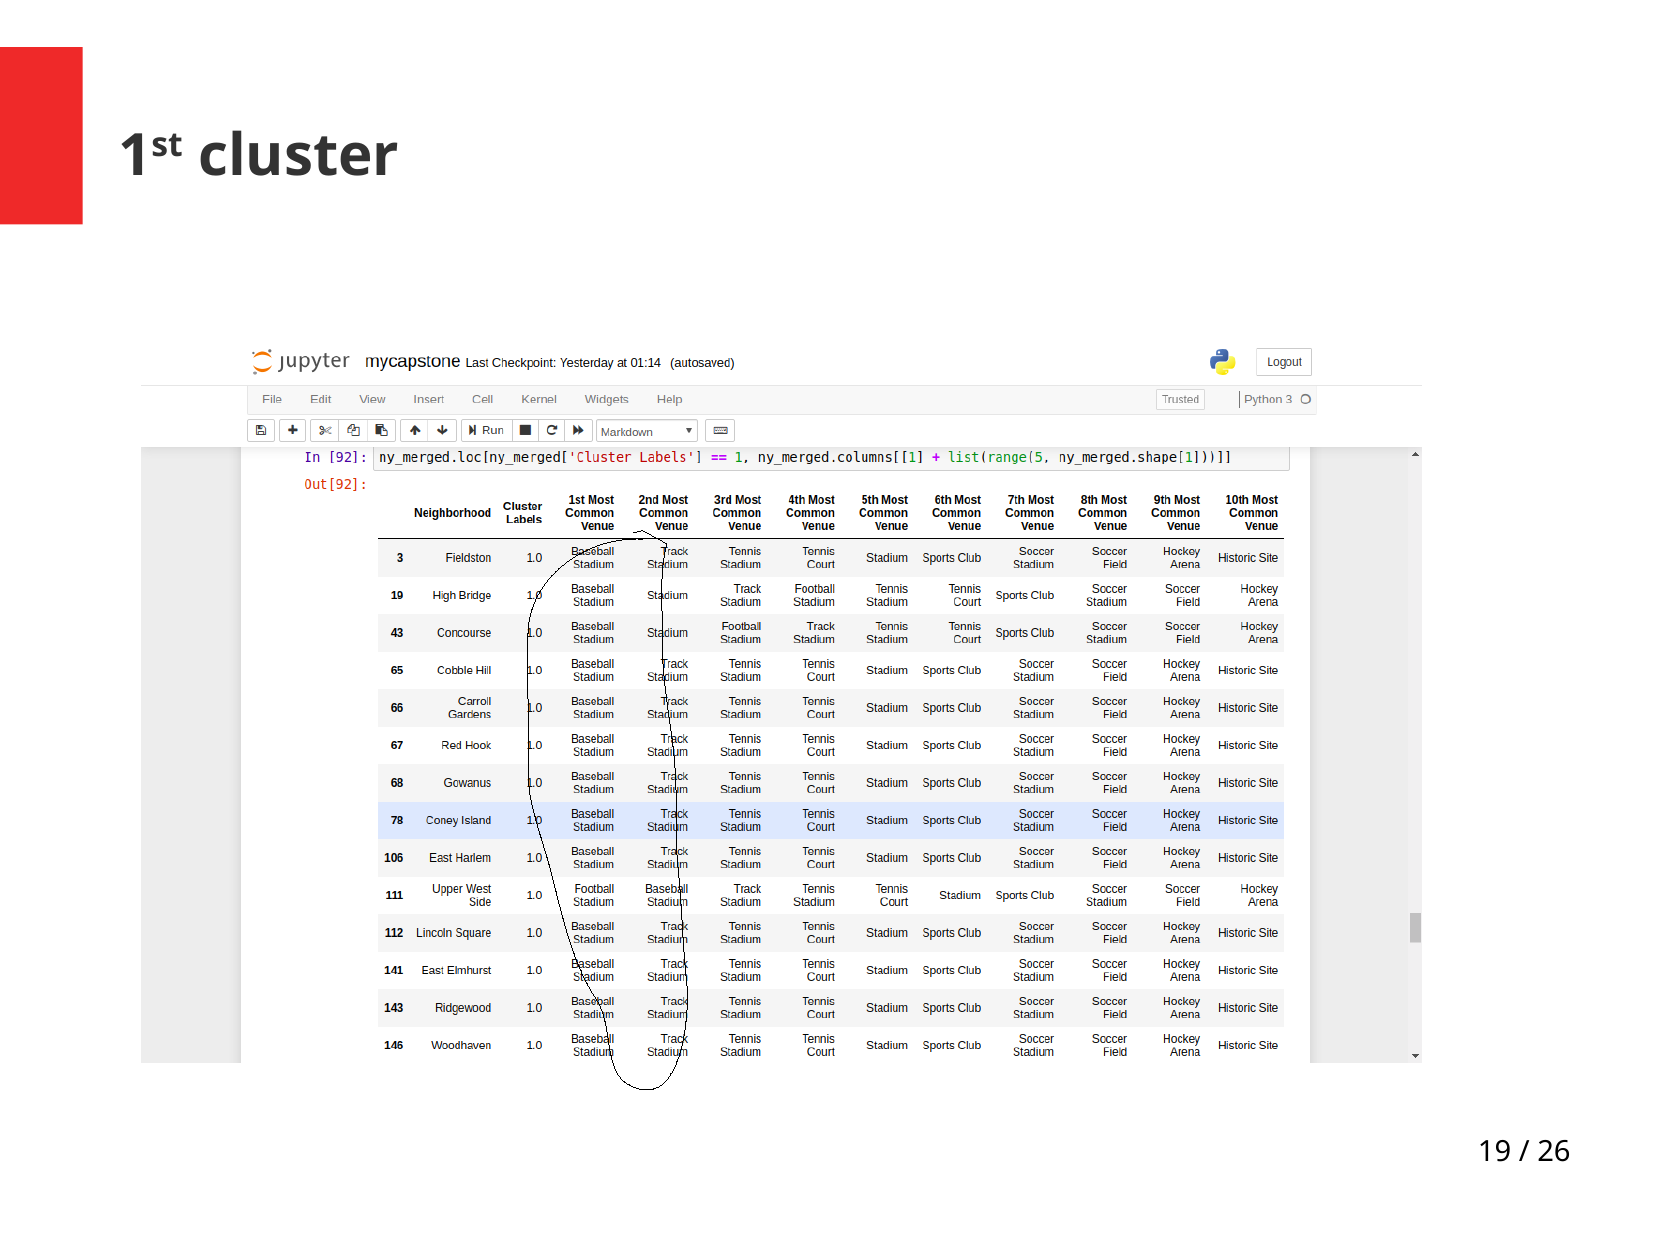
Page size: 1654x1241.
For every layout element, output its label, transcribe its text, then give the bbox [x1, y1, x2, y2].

title 1st cluster [118, 49, 1571, 257]
picture [141, 343, 1422, 1063]
